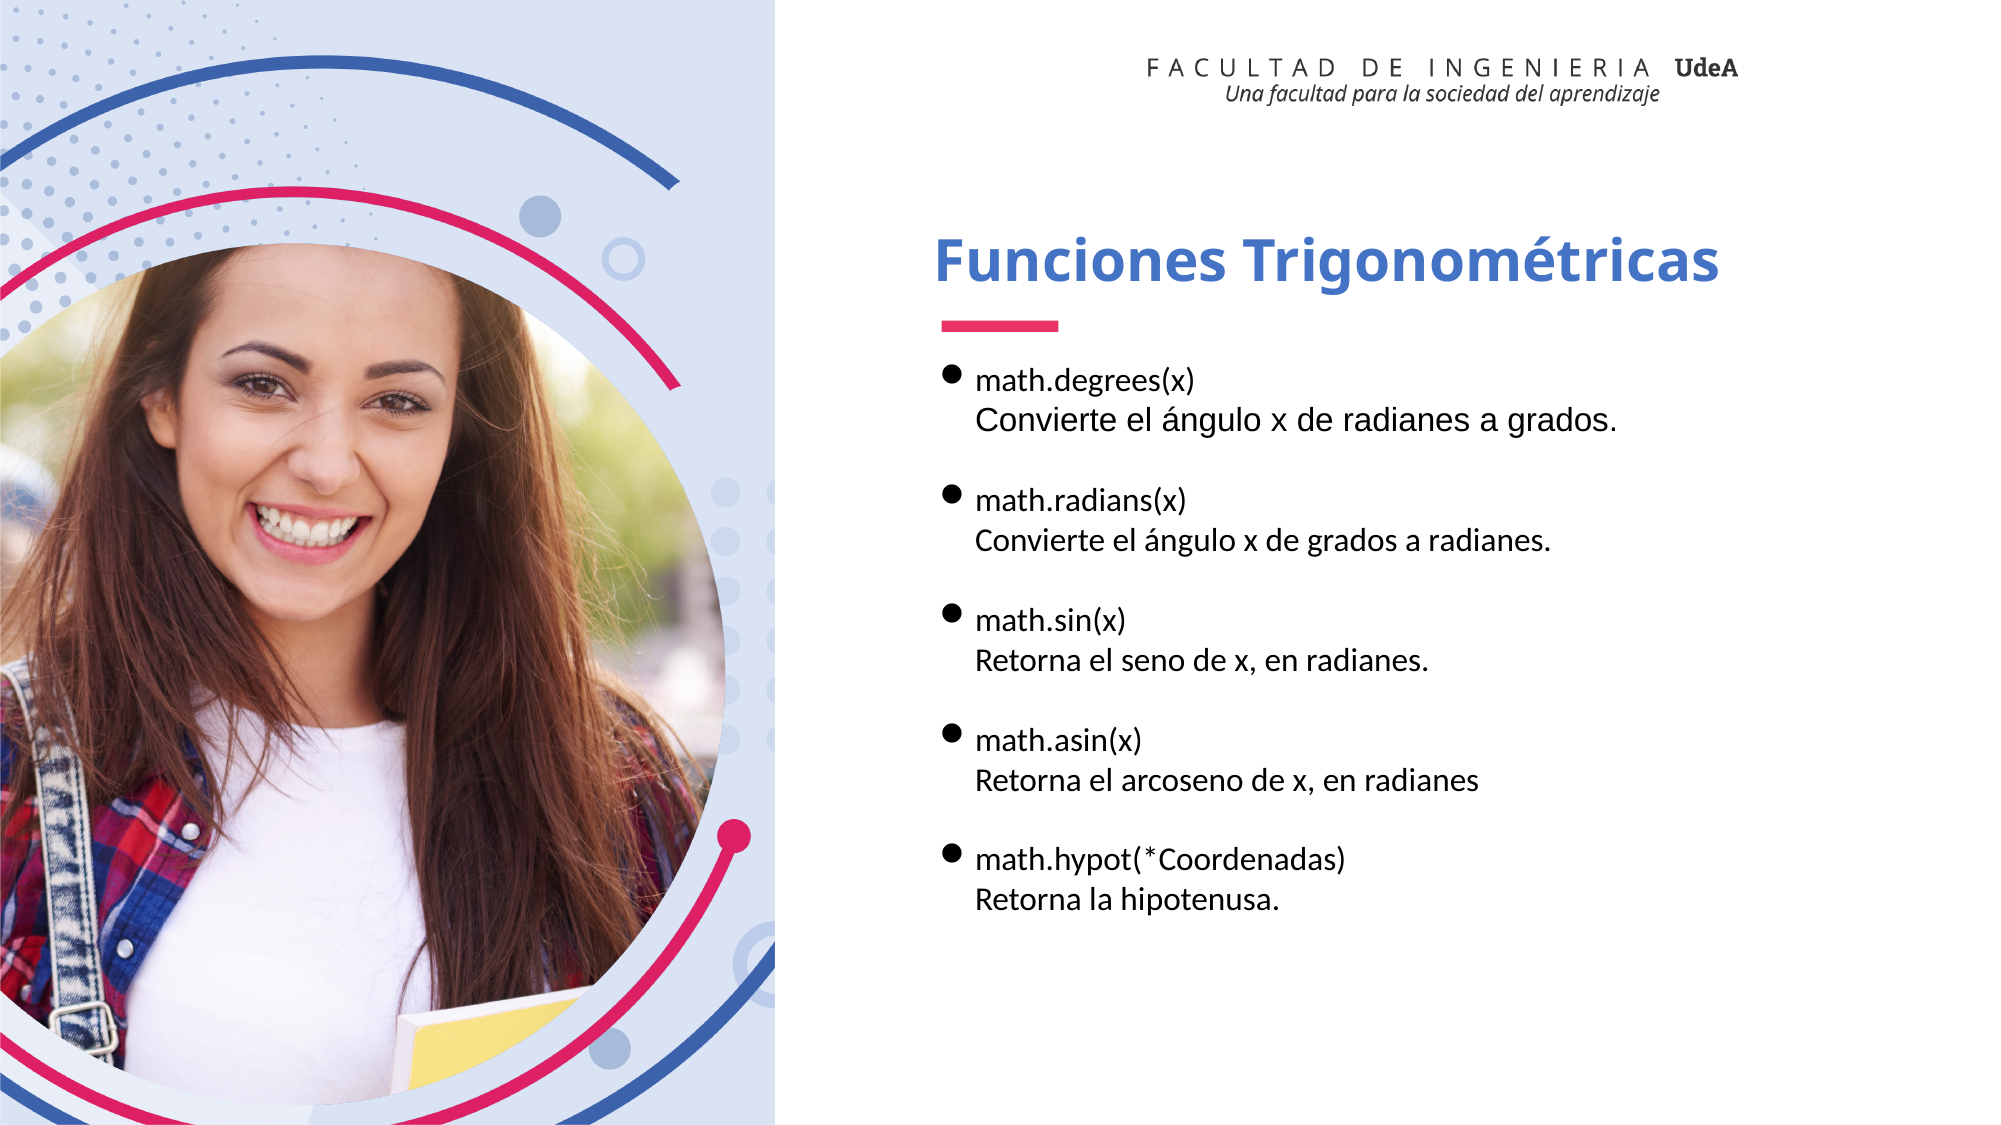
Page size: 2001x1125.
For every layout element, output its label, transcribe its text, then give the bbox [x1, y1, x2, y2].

text_box Funciones Trigonométricas [918, 206, 1815, 318]
picture [1148, 57, 1738, 106]
picture [0, 0, 775, 1125]
text_box math.degrees(x) Convierte el ángulo x de radianes a grados. math.radians(x) Convierte el ángulo x de grados a radianes. math.sin(x) Retorna el seno de x, en radianes. math.asin(x) Retorna el arcoseno de x, en radianes math.hypot(*Coordenadas) Retorna la hipotenusa. [924, 351, 1901, 925]
